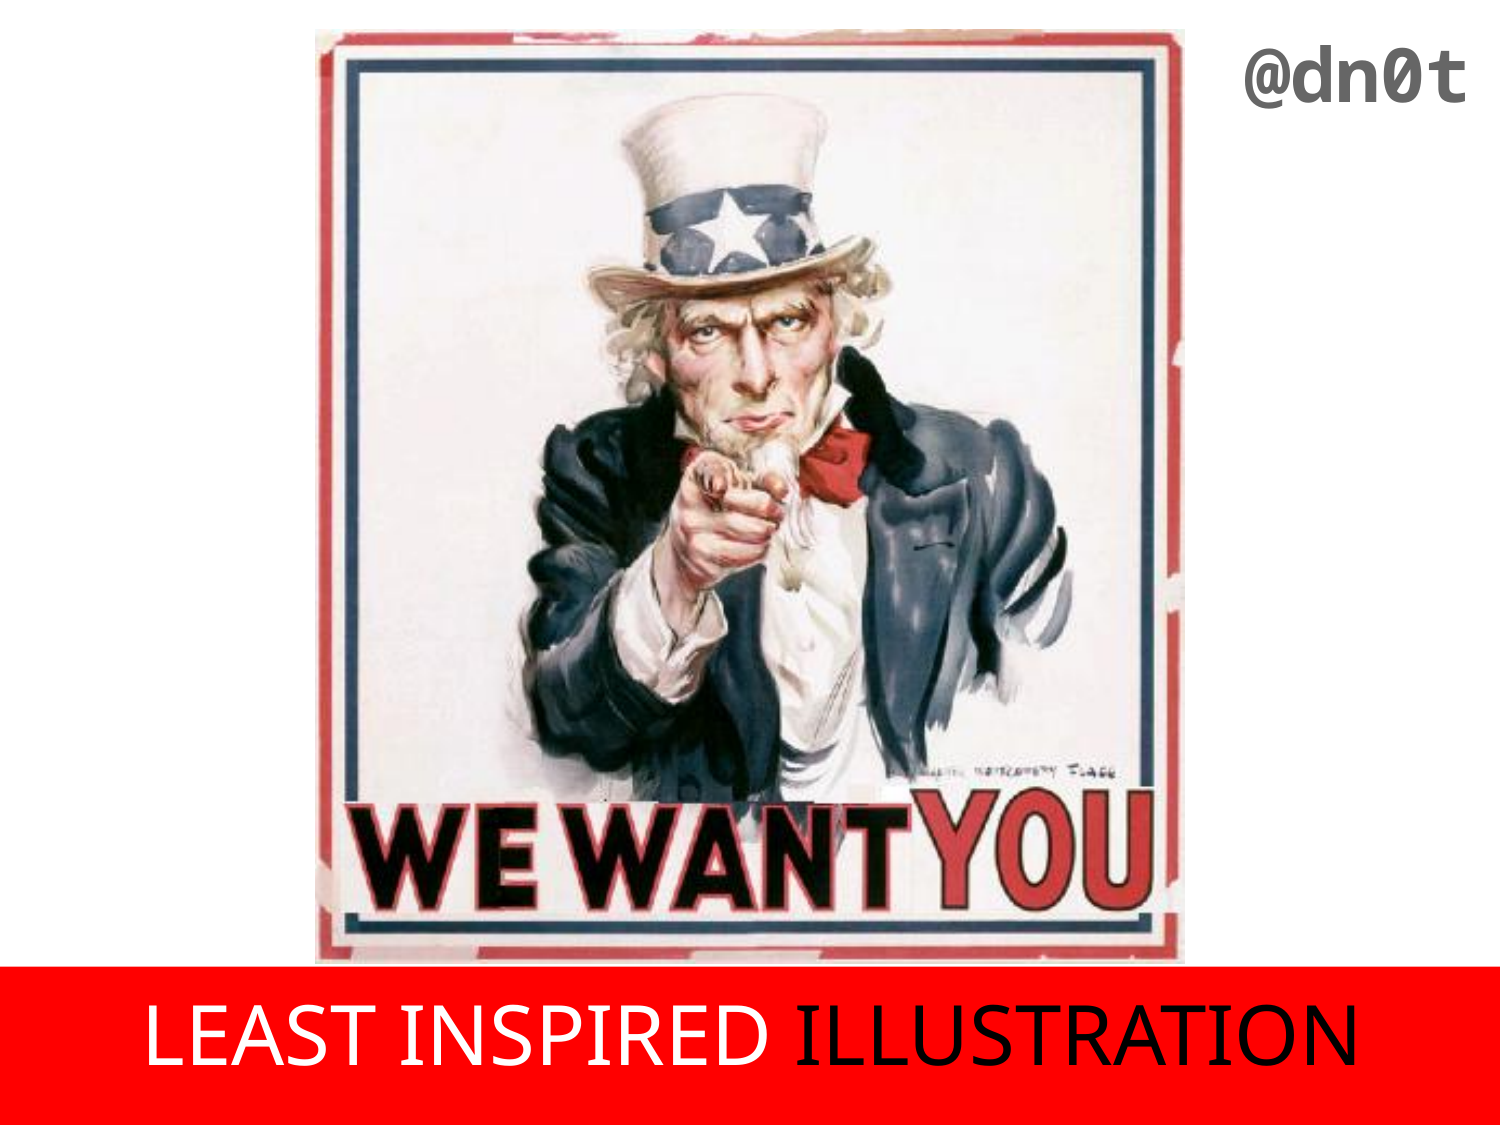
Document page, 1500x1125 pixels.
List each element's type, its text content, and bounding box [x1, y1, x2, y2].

list LEAST INSPIRED ILLUSTRATION [28, 974, 1478, 1111]
picture [315, 29, 1185, 964]
